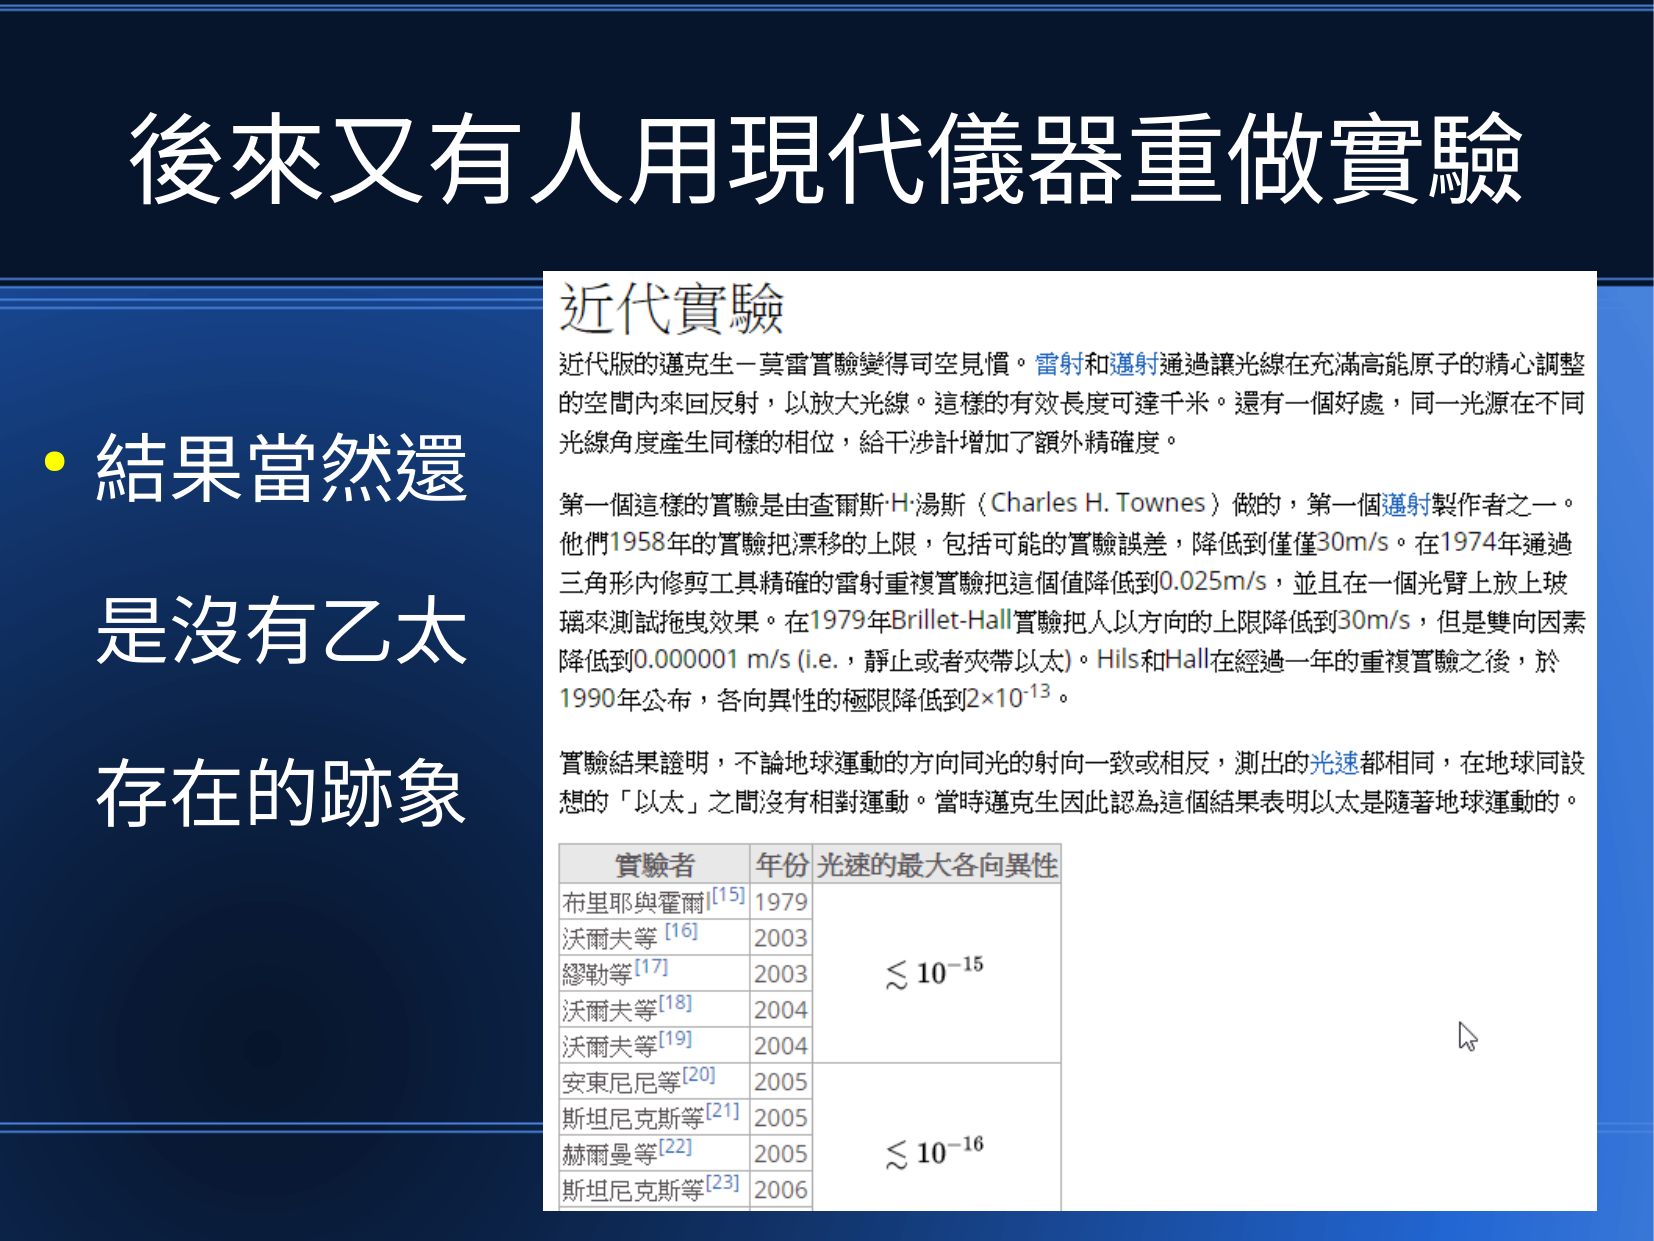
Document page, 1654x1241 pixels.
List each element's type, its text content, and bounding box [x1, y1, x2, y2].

list 結果當然還是沒有乙太存在的跡象 [23, 355, 544, 1241]
picture [0, 0, 1654, 1241]
title 後來又有人用現代儀器重做實驗 [82, 49, 1571, 257]
